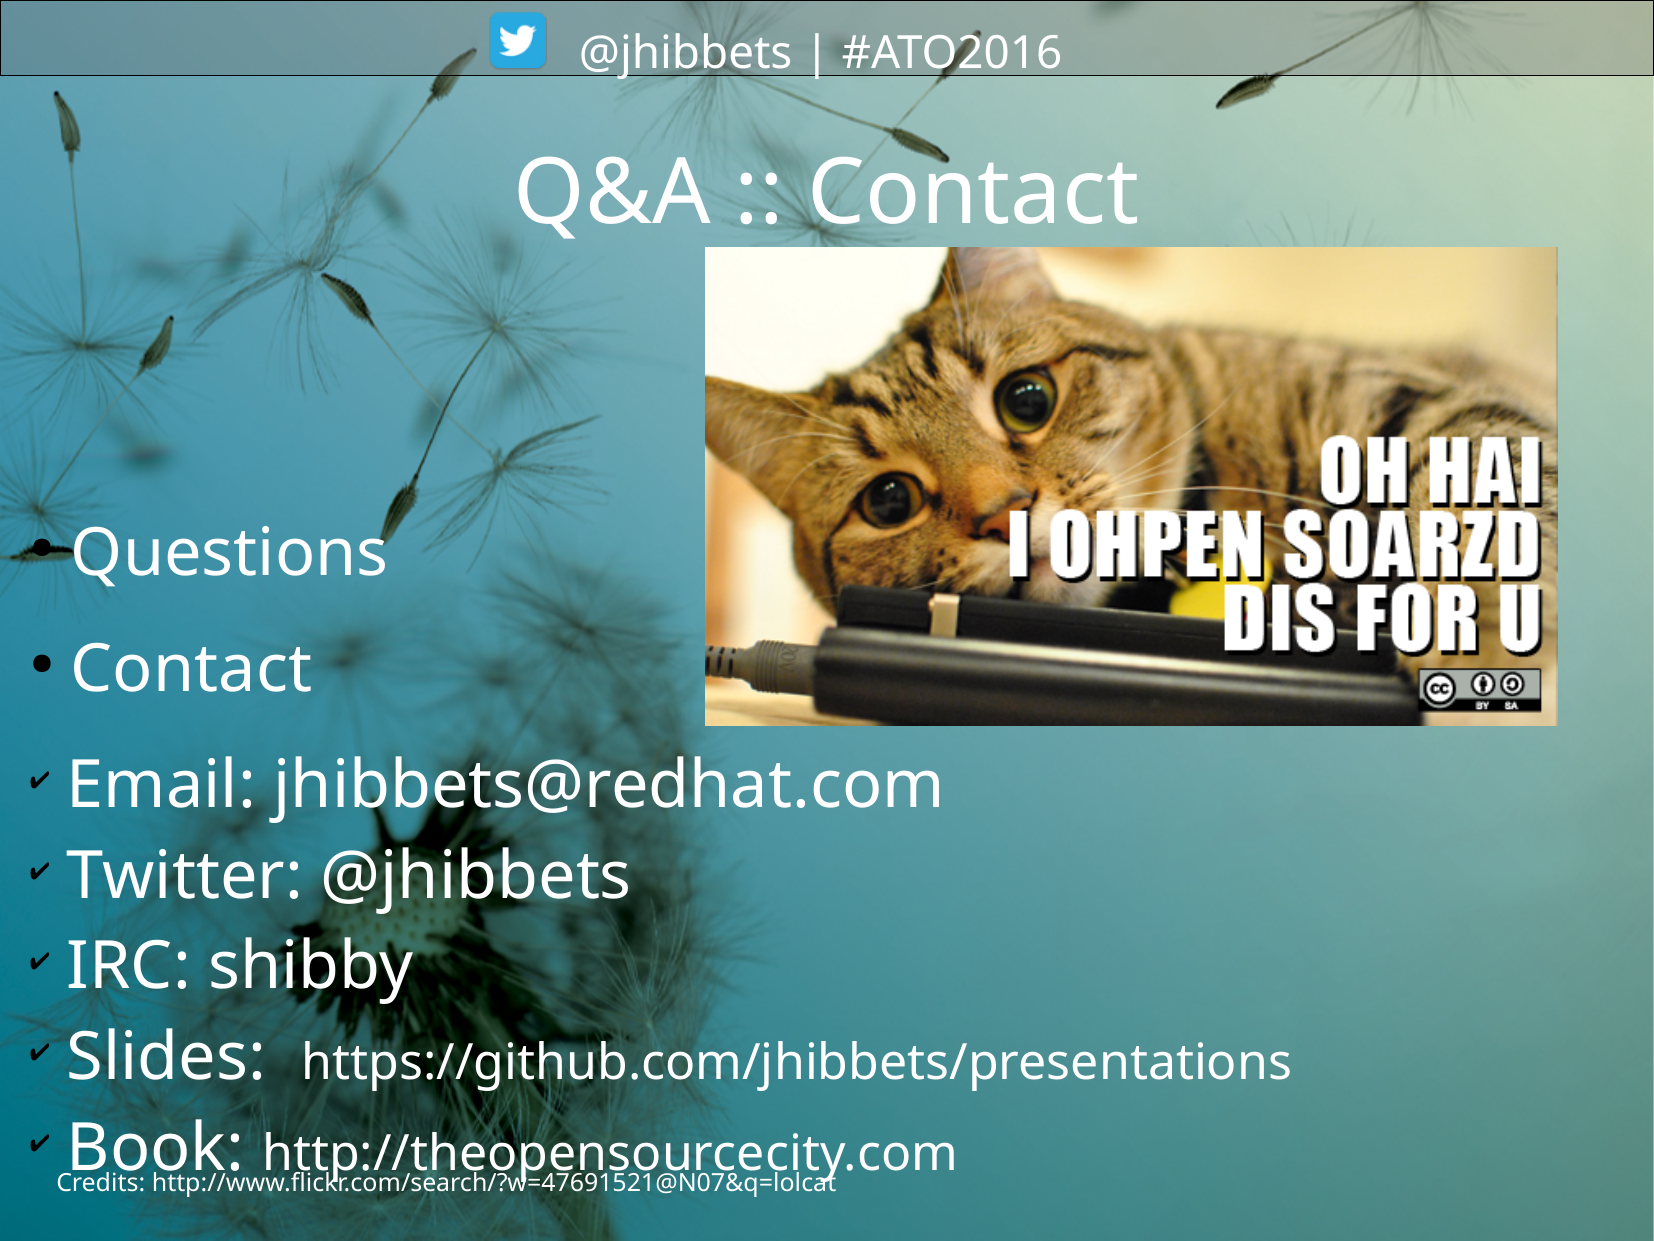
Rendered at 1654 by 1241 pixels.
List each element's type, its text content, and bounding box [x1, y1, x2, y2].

title Q&A :: Contact [82, 84, 1571, 292]
picture [488, 11, 549, 72]
subtitle Questions Contact Email: jhibbets@redhat.com Twitter: @jhibbets IRC: shibby Slides: https://github.com/jhibbets/presentations Book: http://theopensourcecity.com [30, 561, 1636, 1134]
text_box Credits: http://www.flickr.com/search/?w=47691521@N07&q=lolcat [41, 1157, 869, 1201]
picture [0, 76, 1654, 1241]
